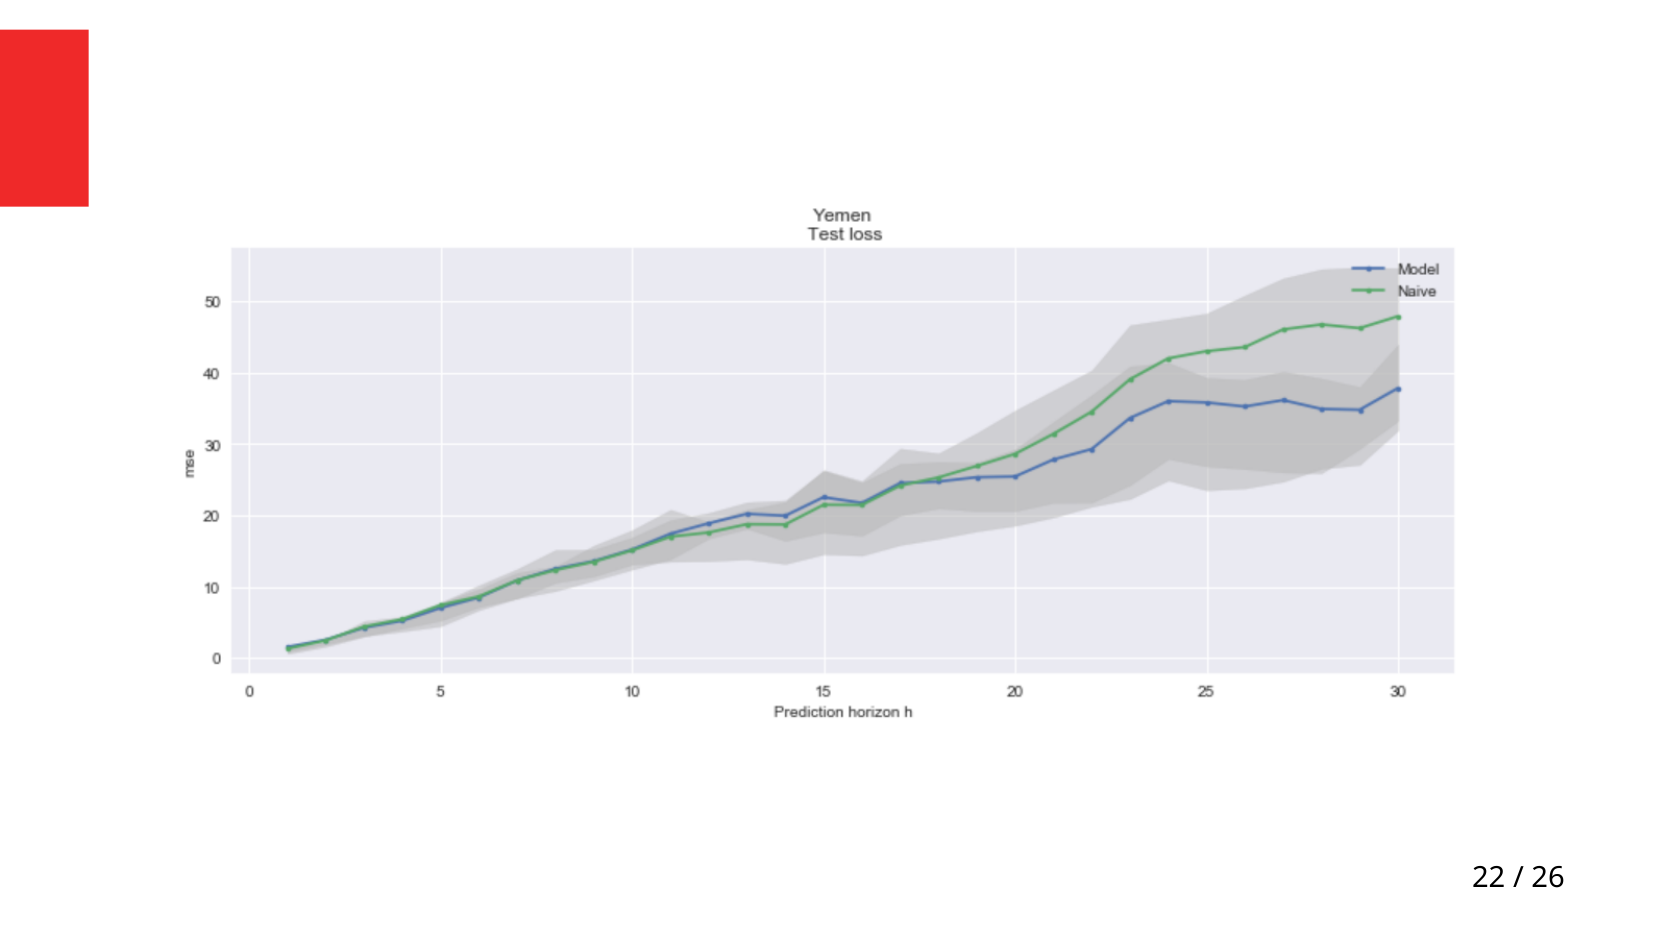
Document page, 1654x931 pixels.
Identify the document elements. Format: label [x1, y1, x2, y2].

picture [172, 202, 1497, 740]
